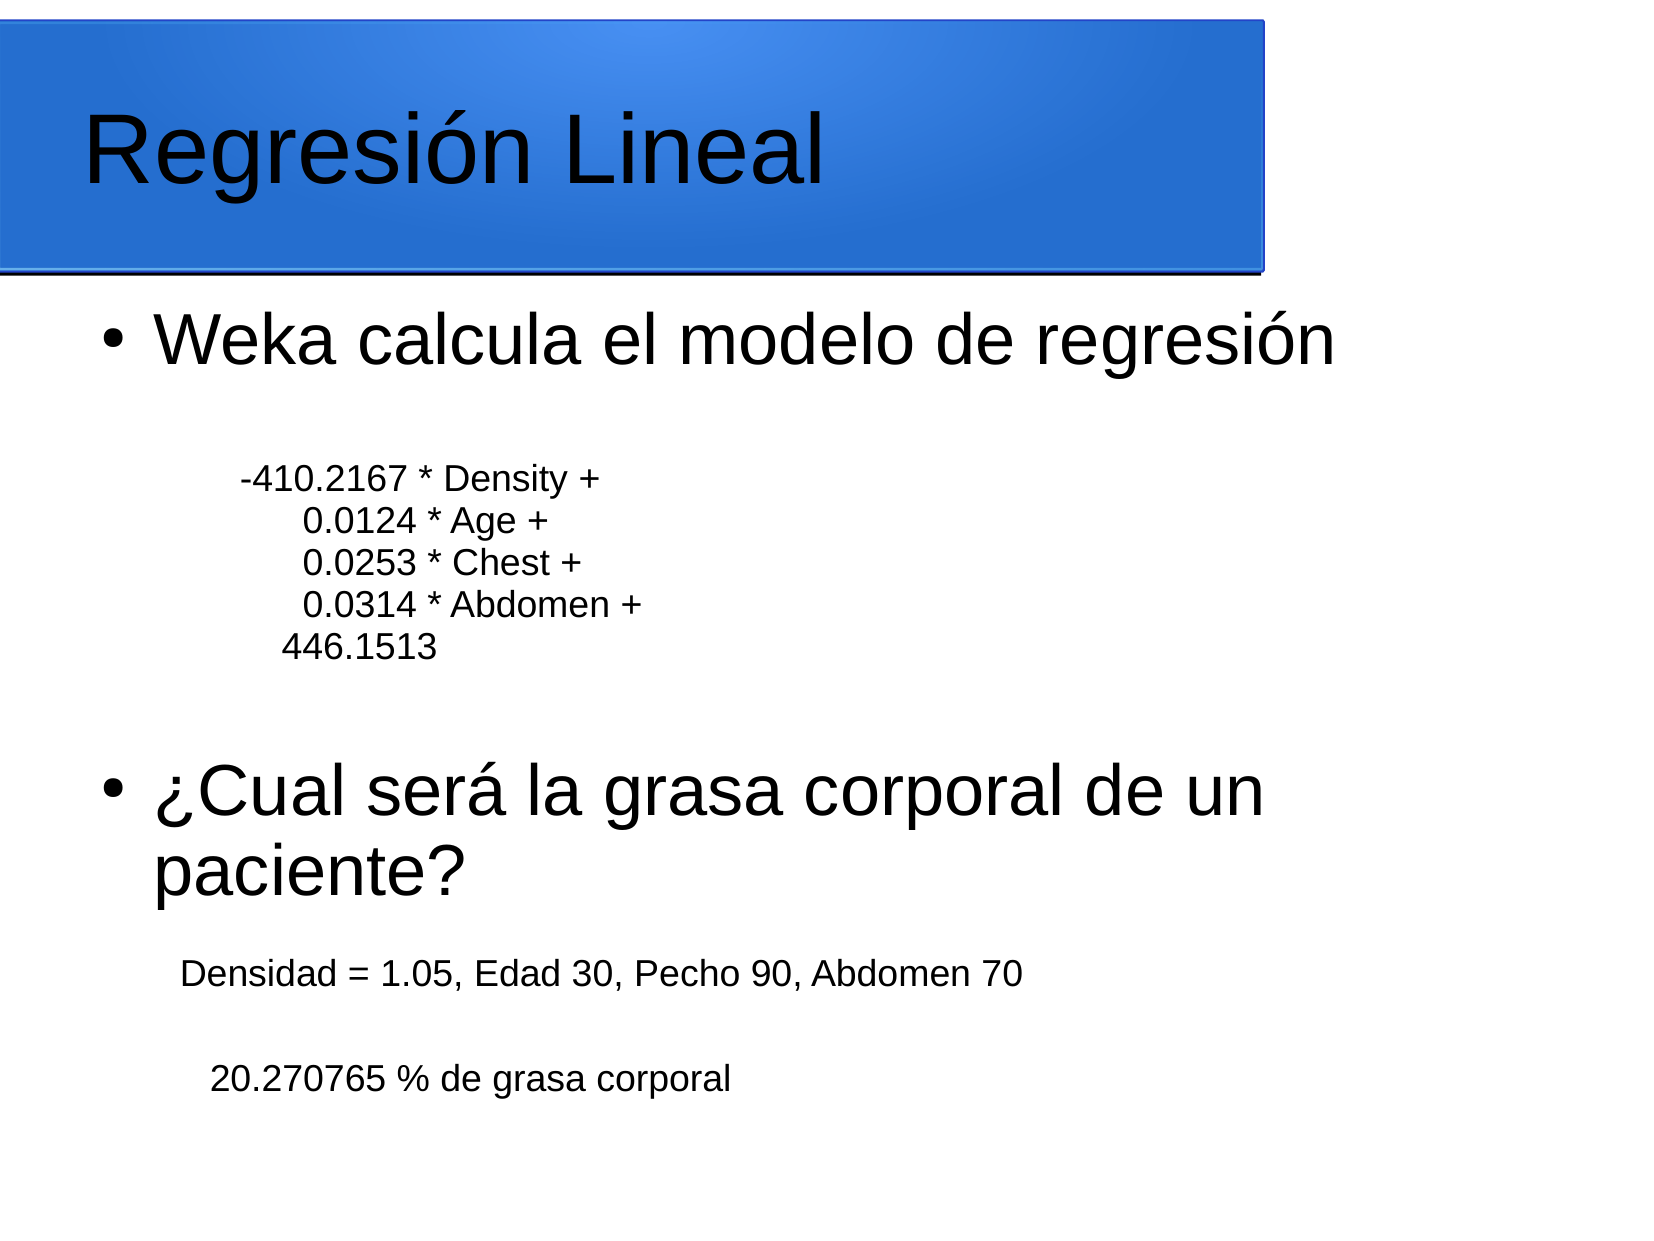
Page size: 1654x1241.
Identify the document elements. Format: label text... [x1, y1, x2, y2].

title Regresión Lineal [82, 47, 1235, 252]
text_box -410.2167 * Density + 0.0124 * Age + 0.0253 * Chest + 0.0314 * Abdomen + 446.1513 [225, 450, 991, 675]
text_box Densidad = 1.05, Edad 30, Pecho 90, Abdomen 70 [165, 945, 1186, 1002]
text_box 20.270765 % de grasa corporal [195, 1050, 748, 1107]
list Weka calcula el modelo de regresión ¿Cual será la grasa corporal de un paciente? [82, 299, 1571, 1019]
